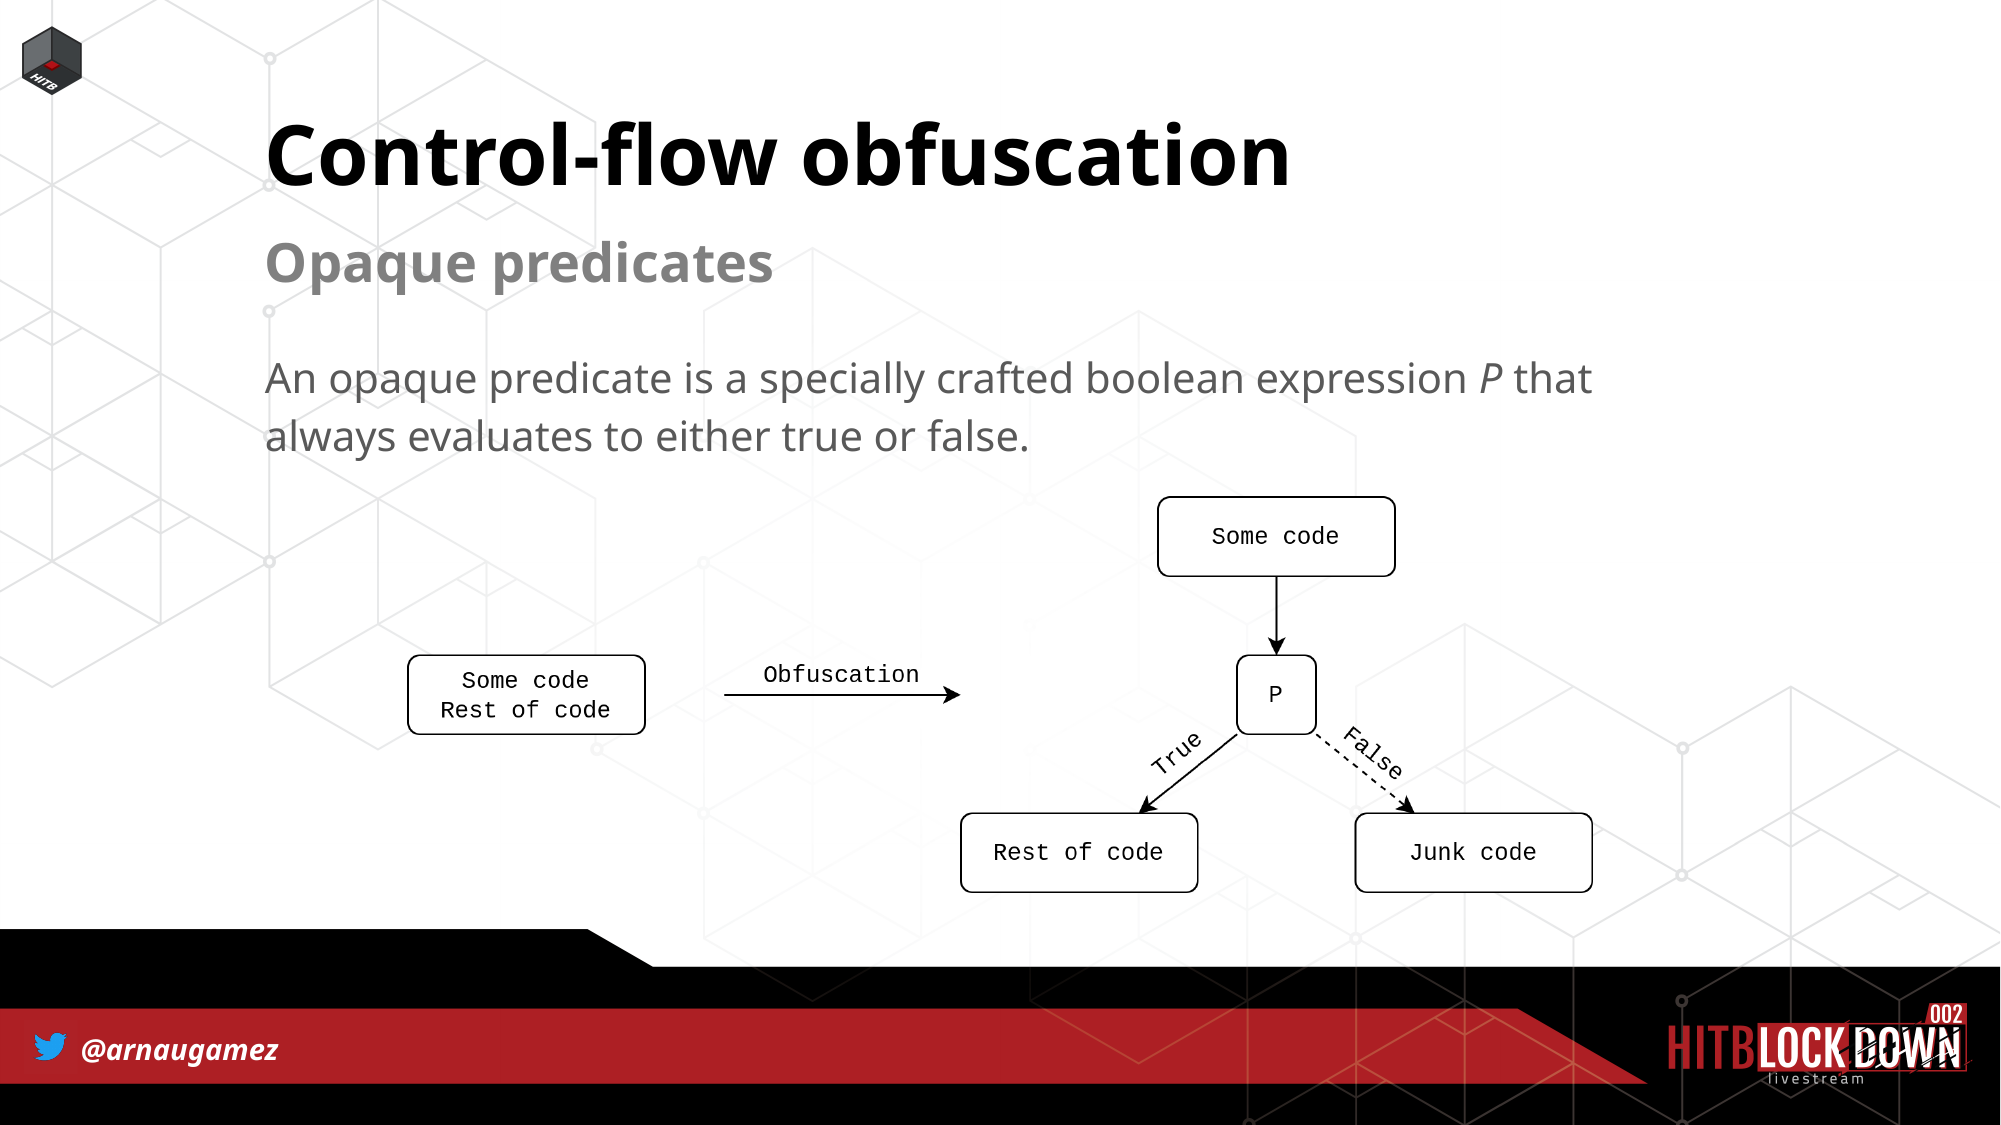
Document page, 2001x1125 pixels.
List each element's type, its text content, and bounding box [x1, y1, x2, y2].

text_box Opaque predicates [249, 227, 1790, 322]
picture [0, 0, 2001, 1125]
text_box An opaque predicate is a specially crafted boolean expression P that always evaluates to either true or false. [250, 336, 1750, 480]
title Control-flow obfuscation [249, 108, 1750, 210]
